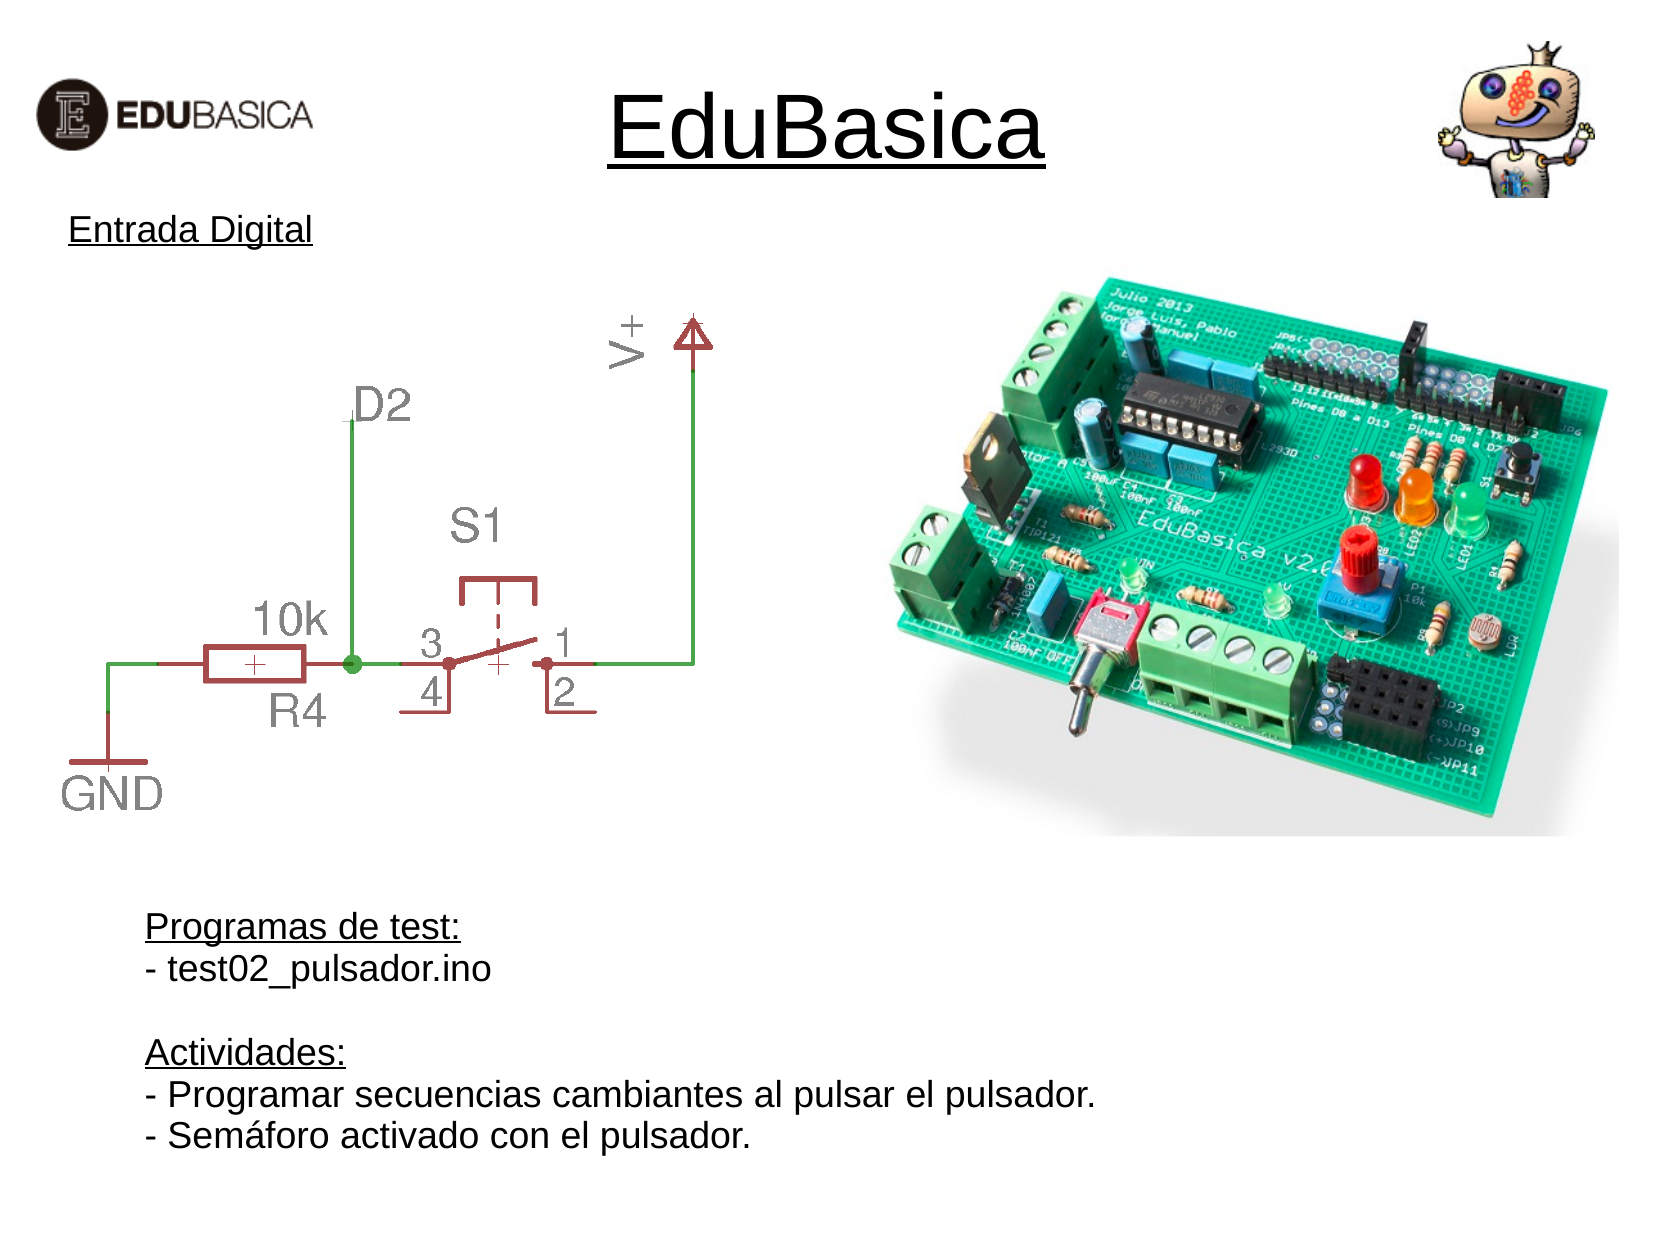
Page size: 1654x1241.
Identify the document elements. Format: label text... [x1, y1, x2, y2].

text_box Entrada Digital [53, 200, 329, 258]
picture [1438, 41, 1595, 198]
text_box Programas de test: - test02_pulsador.ino Actividades: - Programar secuencias cambiantes al pulsar el pulsador. - Semáforo activado con el pulsador. [129, 897, 1112, 1165]
picture [35, 77, 316, 154]
picture [35, 297, 728, 821]
picture [875, 261, 1619, 839]
title EduBasica [82, 23, 1571, 231]
